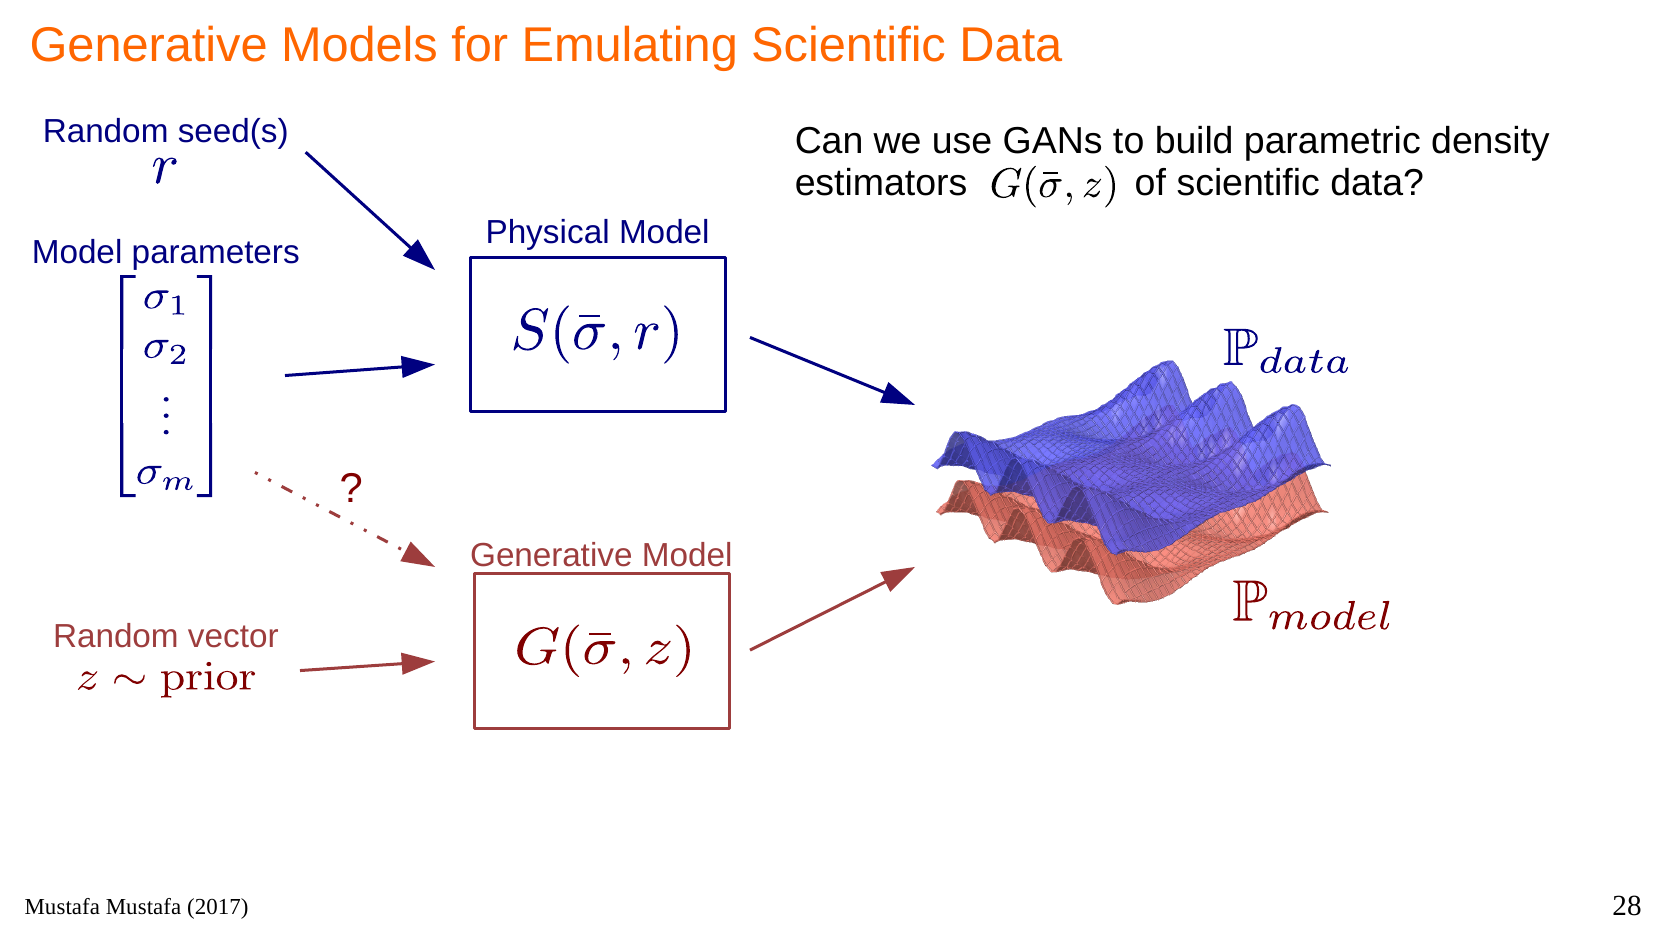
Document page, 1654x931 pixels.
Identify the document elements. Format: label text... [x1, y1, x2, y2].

text_box ? [324, 457, 378, 519]
text_box [1222, 328, 1351, 374]
text_box Random vector [38, 610, 294, 663]
text_box Can we use GANs to build parametric density estimators of scientific data? [780, 111, 1576, 217]
text_box [1232, 580, 1393, 630]
text_box [989, 165, 1119, 208]
text_box [75, 661, 257, 698]
text_box [514, 624, 696, 677]
text_box [105, 275, 227, 498]
picture [896, 264, 1364, 686]
text_box Random seed(s) [28, 105, 304, 158]
text_box Generative Model [455, 528, 748, 581]
title Generative Models for Emulating Scientific Data [29, 15, 1621, 74]
text_box [510, 305, 684, 364]
text_box Physical Model [470, 206, 726, 256]
text_box Model parameters [17, 226, 316, 279]
text_box [151, 157, 180, 184]
